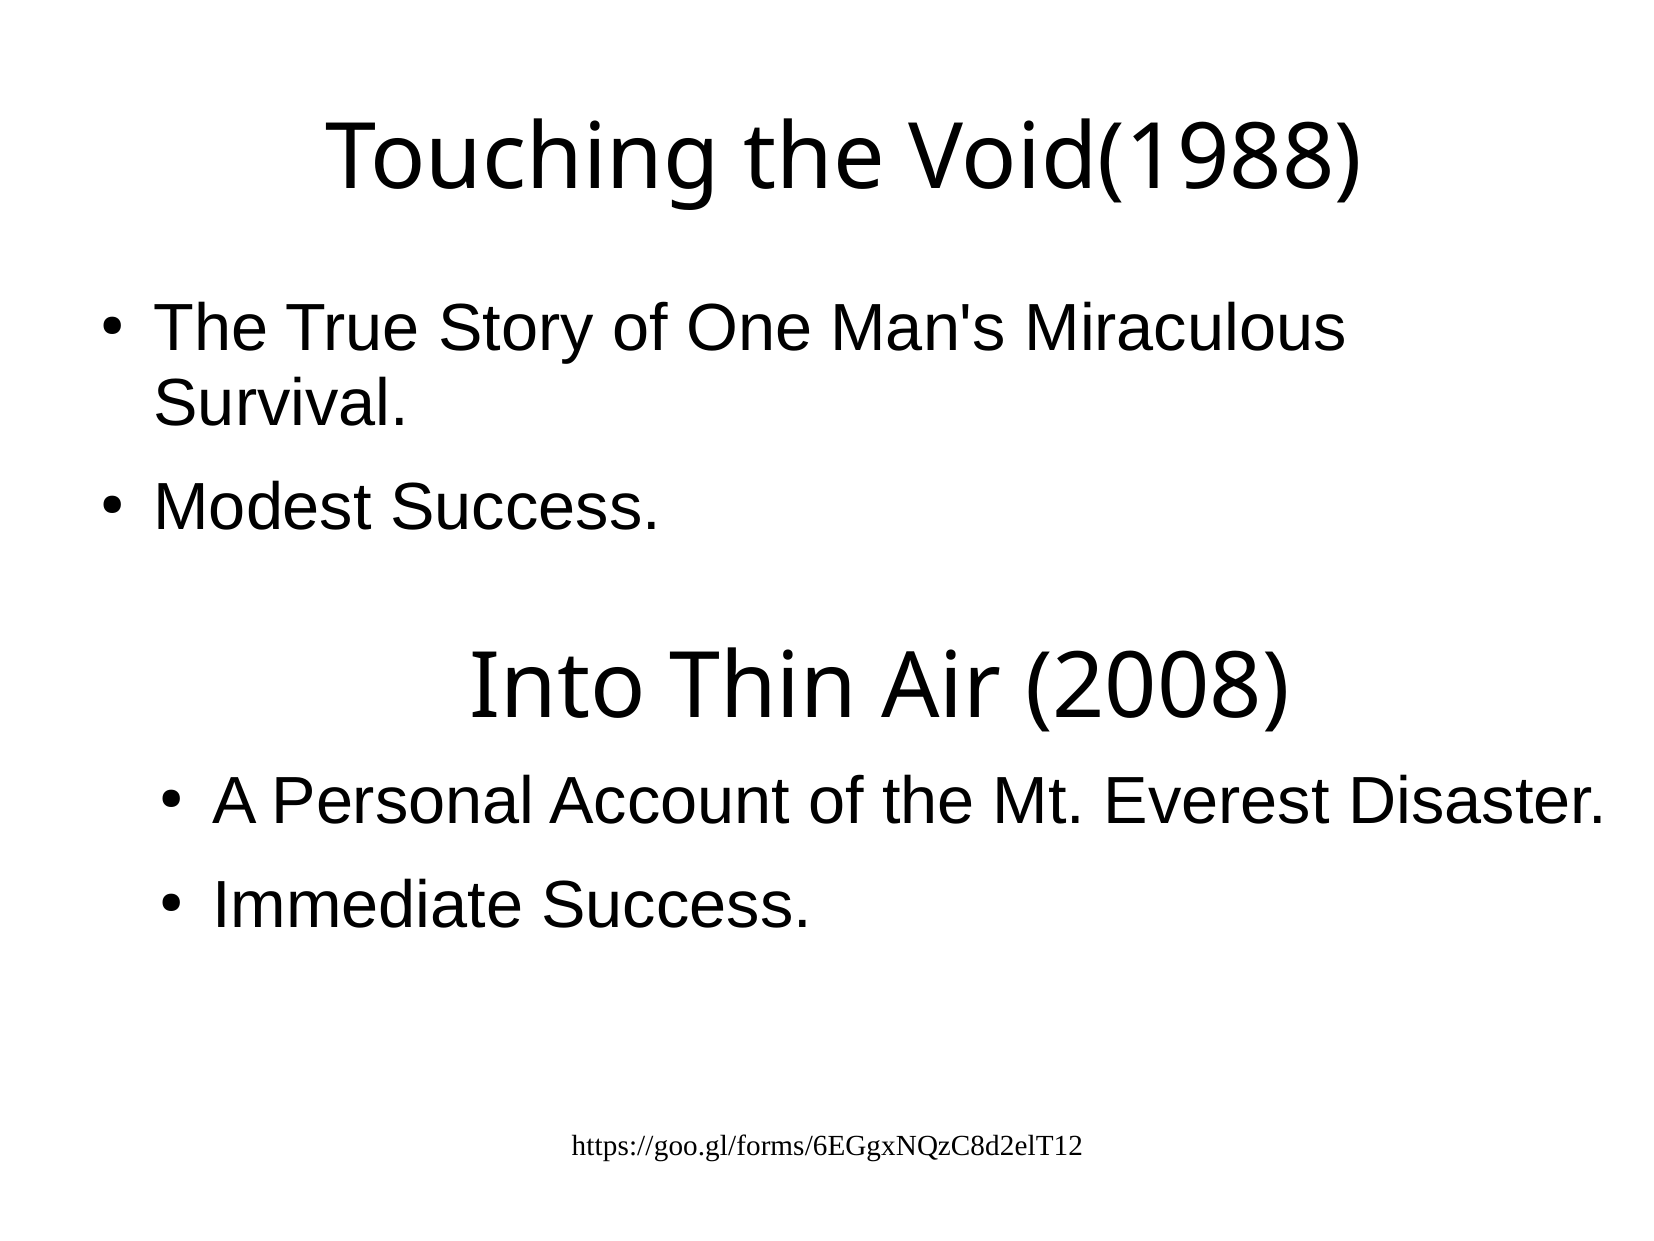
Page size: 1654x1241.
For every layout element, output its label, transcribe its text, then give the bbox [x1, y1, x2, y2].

list A Personal Account of the Mt. Everest Disaster. Immediate Success. [141, 762, 1630, 1111]
title Into Thin Air (2008) [118, 578, 1607, 786]
list The True Story of One Man's Miraculous Survival. Modest Success. [82, 290, 1571, 638]
title Touching the Void(1988) [82, 49, 1571, 257]
